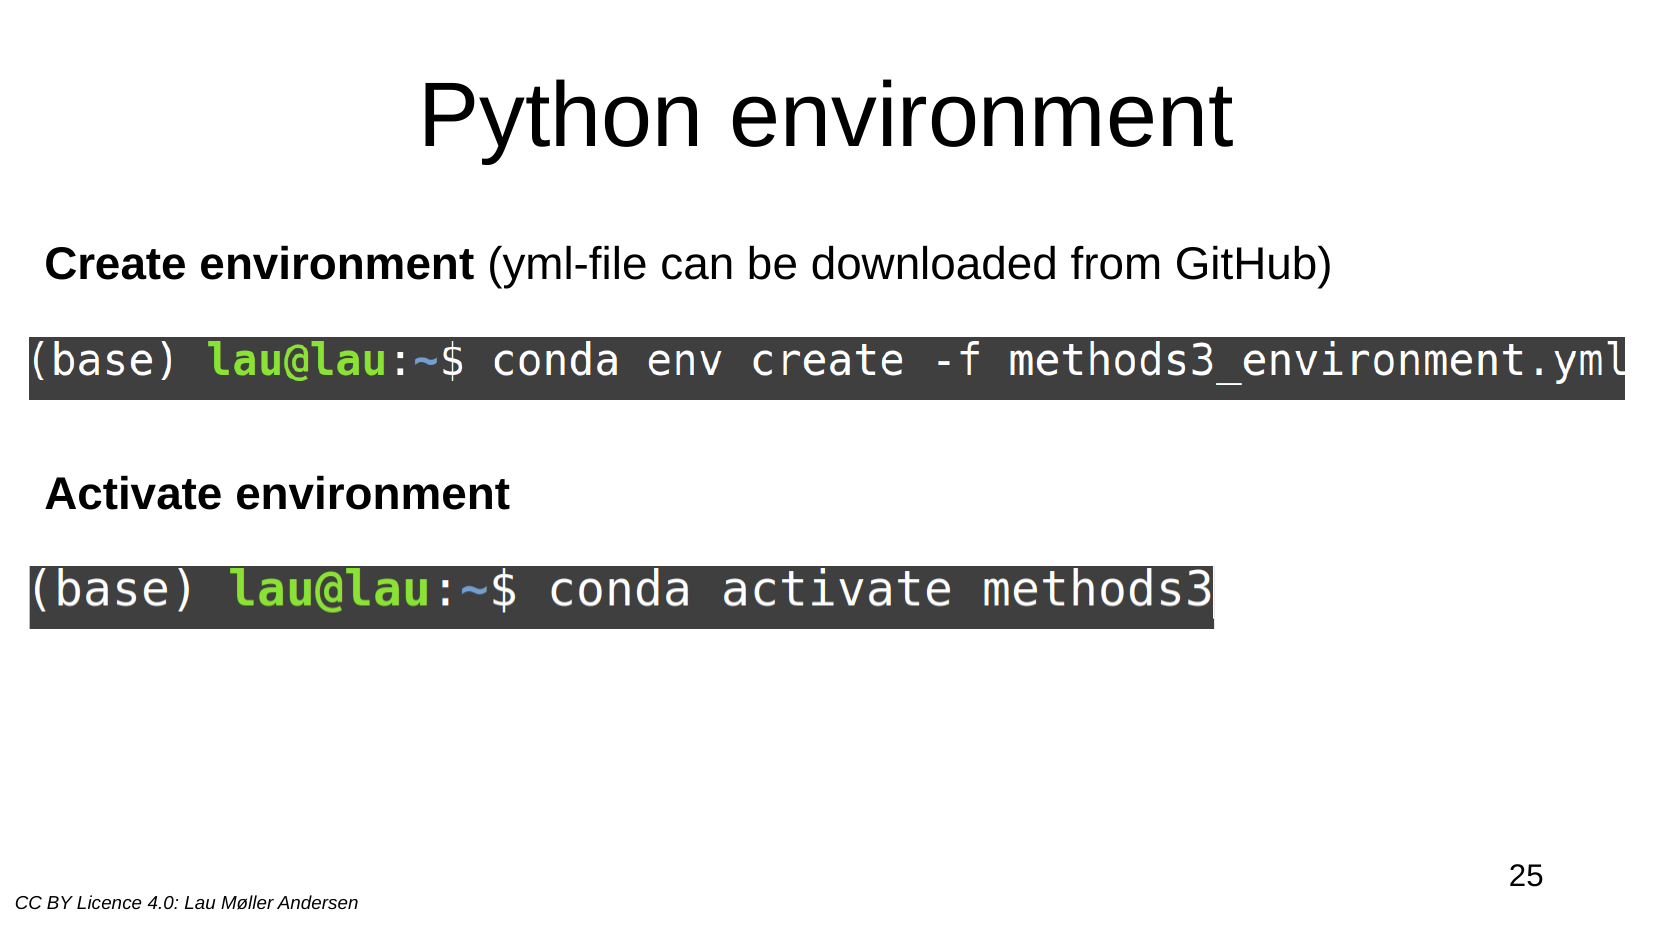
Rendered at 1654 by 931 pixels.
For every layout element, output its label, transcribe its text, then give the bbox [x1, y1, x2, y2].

text_box <nummer> [1494, 850, 1654, 921]
title Python environment [82, 37, 1571, 193]
picture [29, 337, 1625, 400]
picture [29, 566, 1215, 629]
text_box Create environment (yml-file can be downloaded from GitHub) [29, 230, 1595, 348]
text_box CC BY Licence 4.0: Lau Møller Andersen [0, 885, 387, 921]
text_box Activate environment [29, 460, 1595, 579]
